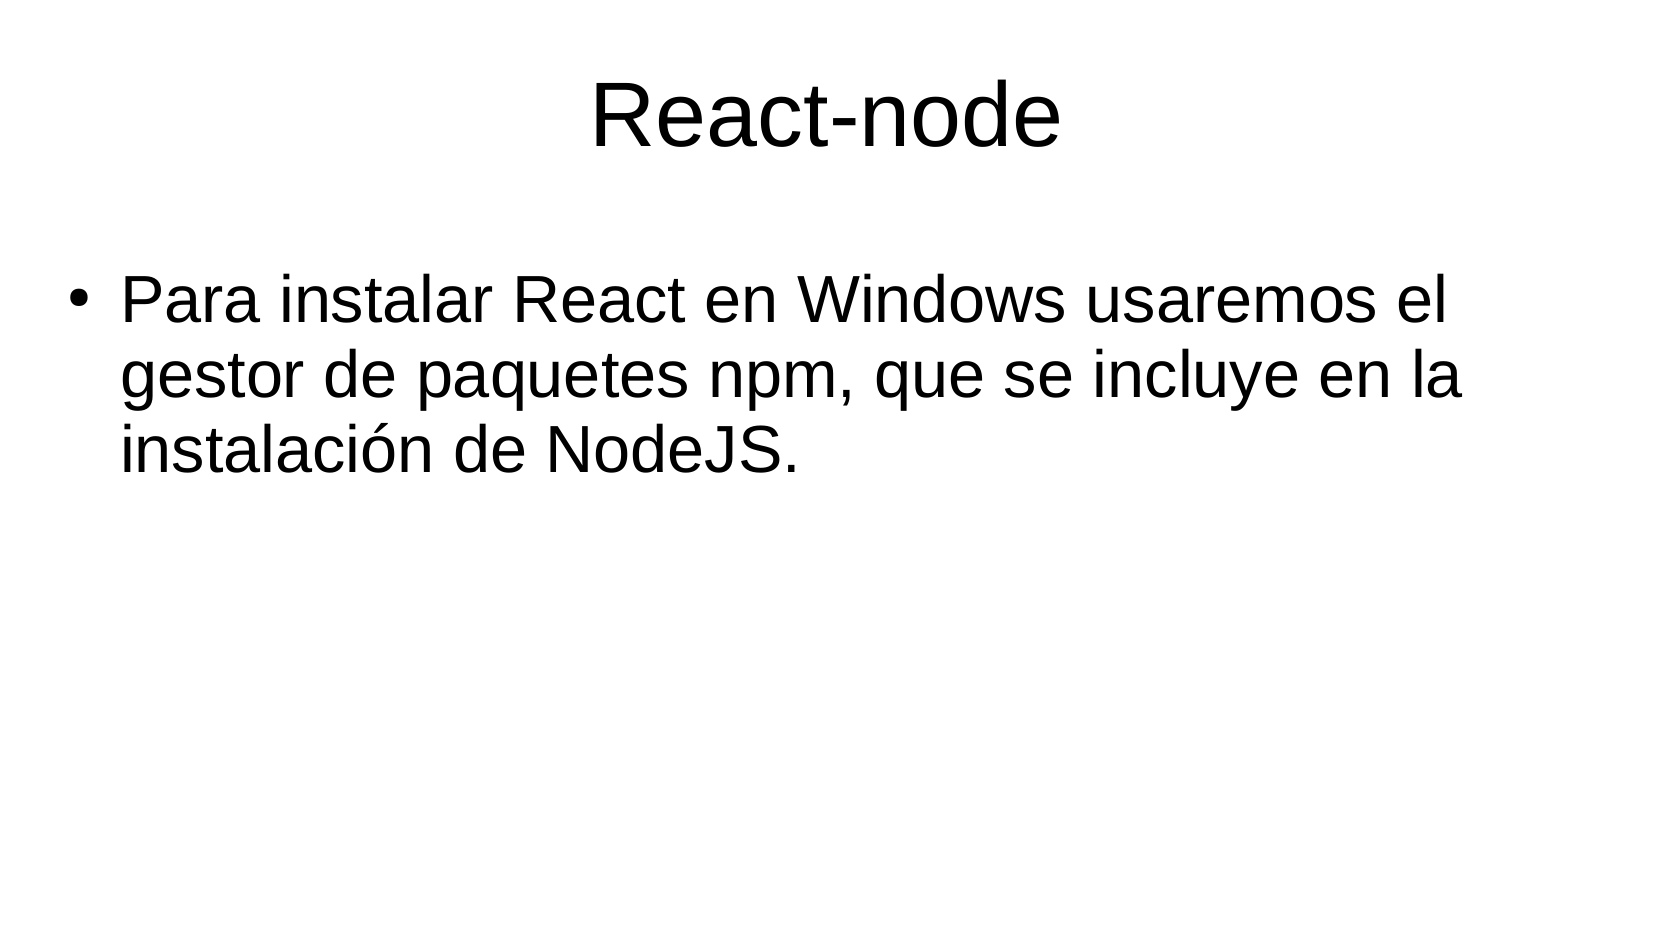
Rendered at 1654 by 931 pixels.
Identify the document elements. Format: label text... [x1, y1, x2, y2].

list Para instalar React en Windows usaremos el gestor de paquetes npm, que se incluye en la instalación de NodeJS. [49, 262, 1538, 802]
title React-node [82, 37, 1571, 193]
